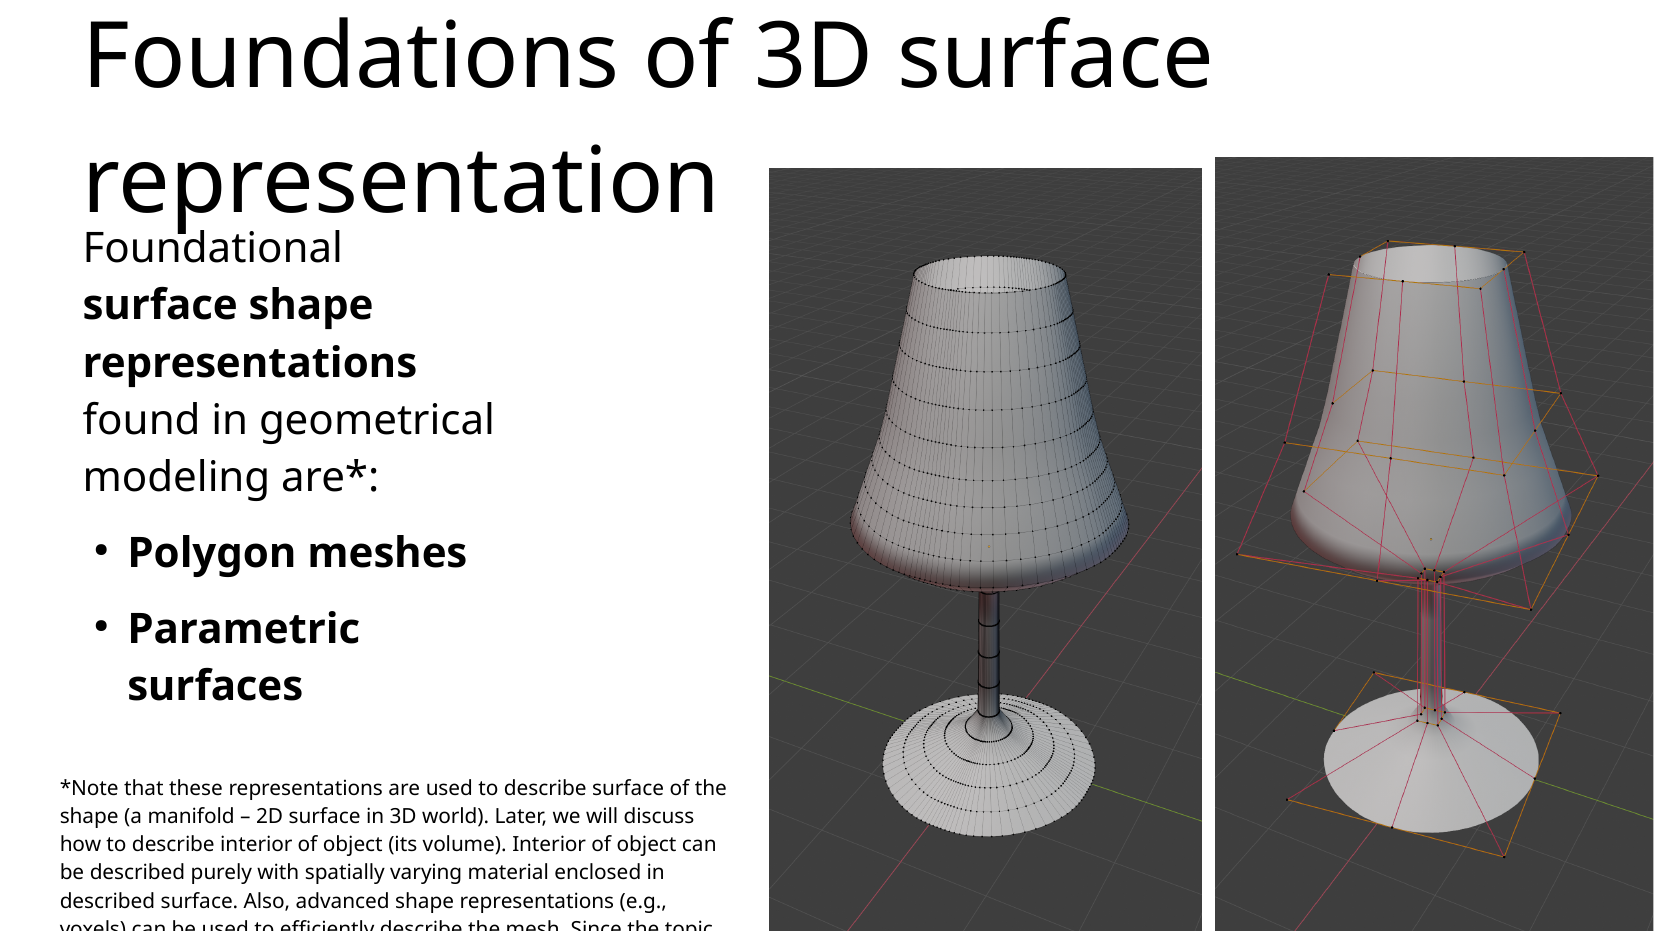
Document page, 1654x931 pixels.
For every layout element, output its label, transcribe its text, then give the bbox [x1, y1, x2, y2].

picture [769, 168, 1202, 931]
list Foundational surface shape representations found in geometrical modeling are*: Polygon meshes Parametric surfaces [82, 217, 496, 765]
title Foundations of 3D surface representation [82, 7, 1571, 222]
picture [1215, 157, 1654, 931]
text_box *Note that these representations are used to describe surface of the shape (a manifold – 2D surface in 3D world). Later, we will discuss how to describe interior of object (its volume). Interior of object can be described purely with spatially varying material enclosed in described surface. Also, advanced shape representations (e.g., voxels) can be used to efficiently describe the mesh. Since the topic of volumetric representation requires more knowledge about material and/or advanced shape representations, it will be covered later. [45, 765, 751, 931]
